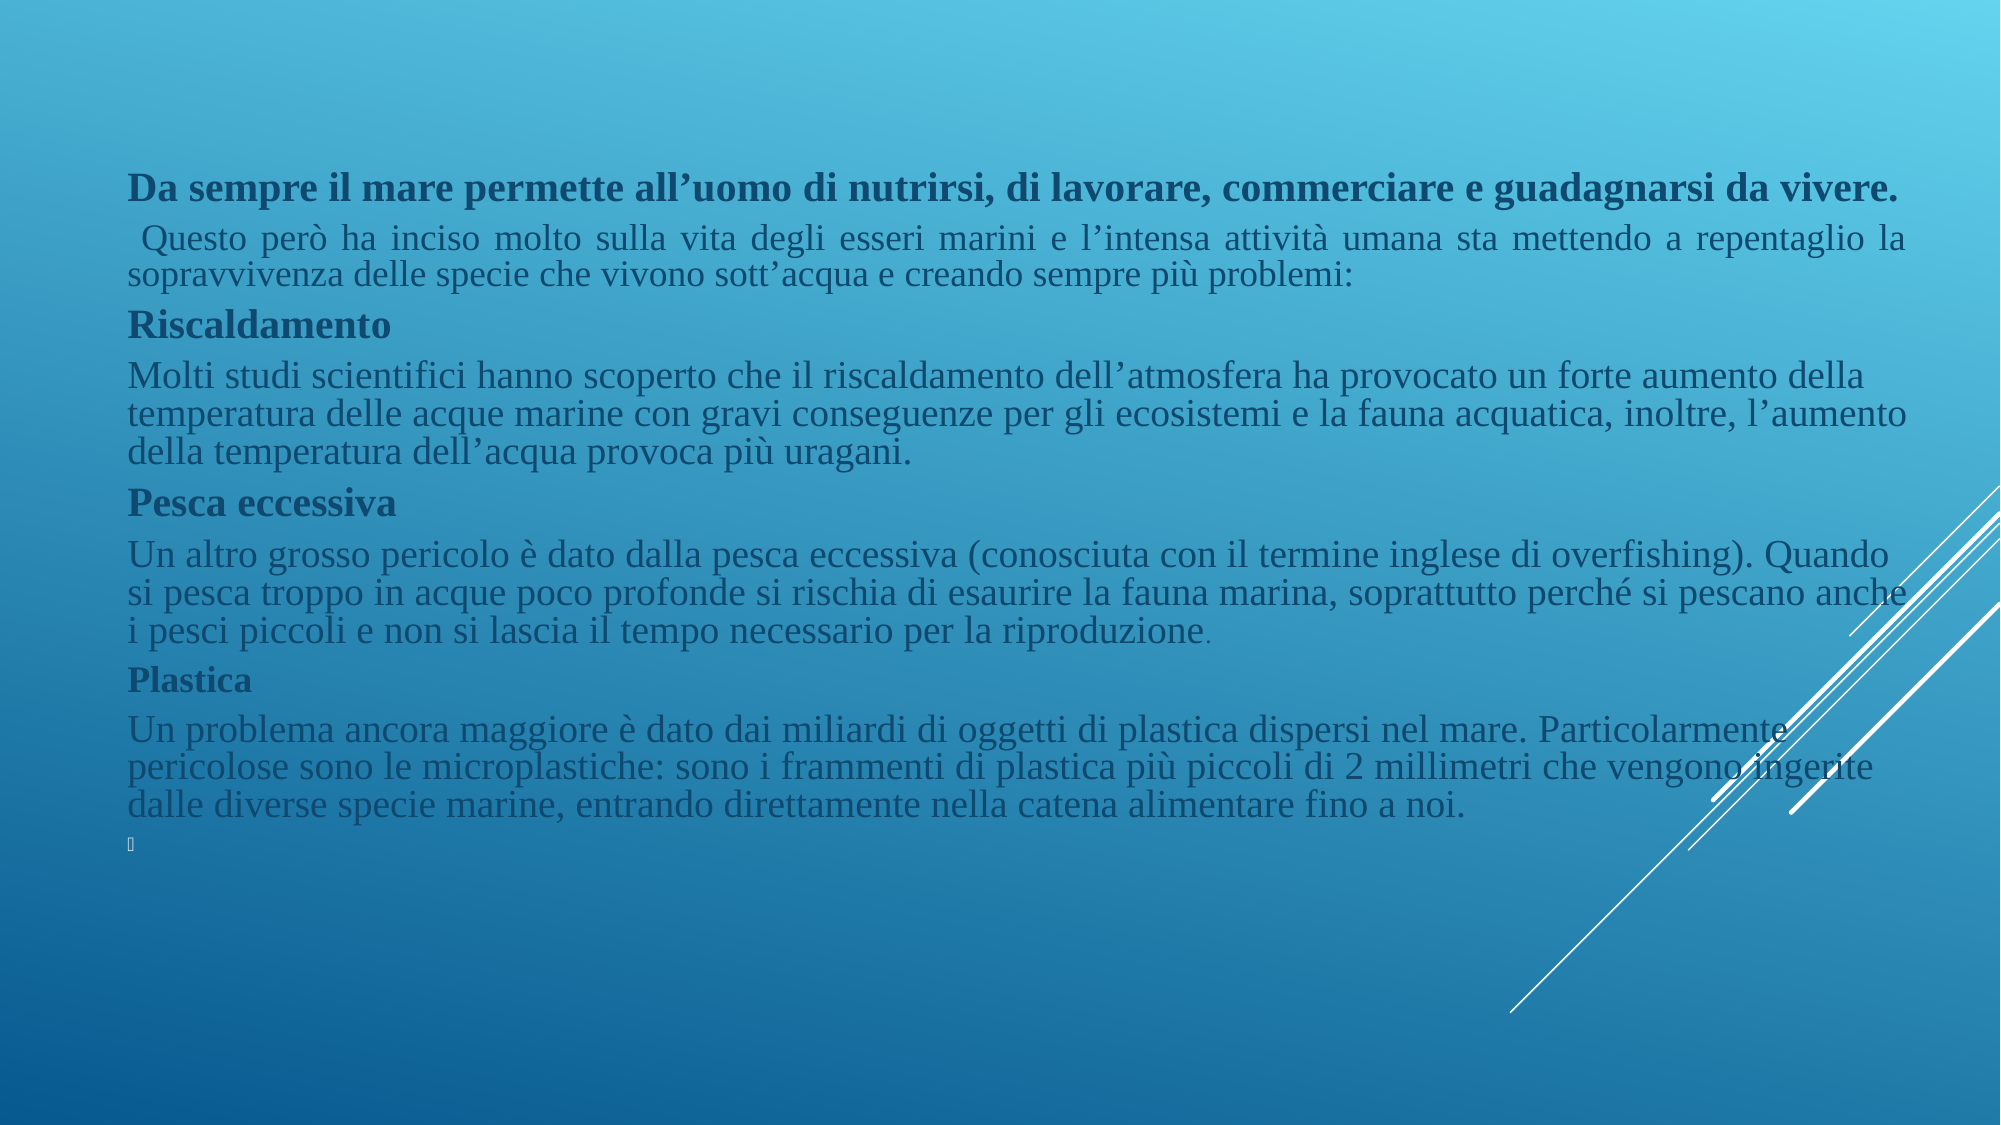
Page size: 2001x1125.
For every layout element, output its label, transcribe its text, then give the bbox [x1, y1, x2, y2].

list Da sempre il mare permette all’uomo di nutrirsi, di lavorare, commerciare e guadagnarsi da vivere. Questo però ha inciso molto sulla vita degli esseri marini e l’intensa attività umana sta mettendo a repentaglio la sopravvivenza delle specie che vivono sott’acqua e creando sempre più problemi: Riscaldamento Molti studi scientifici hanno scoperto che il riscaldamento dell’atmosfera ha provocato un forte aumento della temperatura delle acque marine con gravi conseguenze per gli ecosistemi e la fauna acquatica, inoltre, l’aumento della temperatura dell’acqua provoca più uragani. Pesca eccessiva Un altro grosso pericolo è dato dalla pesca eccessiva (conosciuta con il termine inglese di overfishing). Quando si pesca troppo in acque poco profonde si rischia di esaurire la fauna marina, soprattutto perché si pescano anche i pesci piccoli e non si lascia il tempo necessario per la riproduzione. Plastica Un problema ancora maggiore è dato dai miliardi di oggetti di plastica dispersi nel mare. Particolarmente pericolose sono le microplastiche: sono i frammenti di plastica più piccoli di 2 millimetri che vengono ingerite dalle diverse specie marine, entrando direttamente nella catena alimentare fino a noi. [112, 112, 1931, 919]
